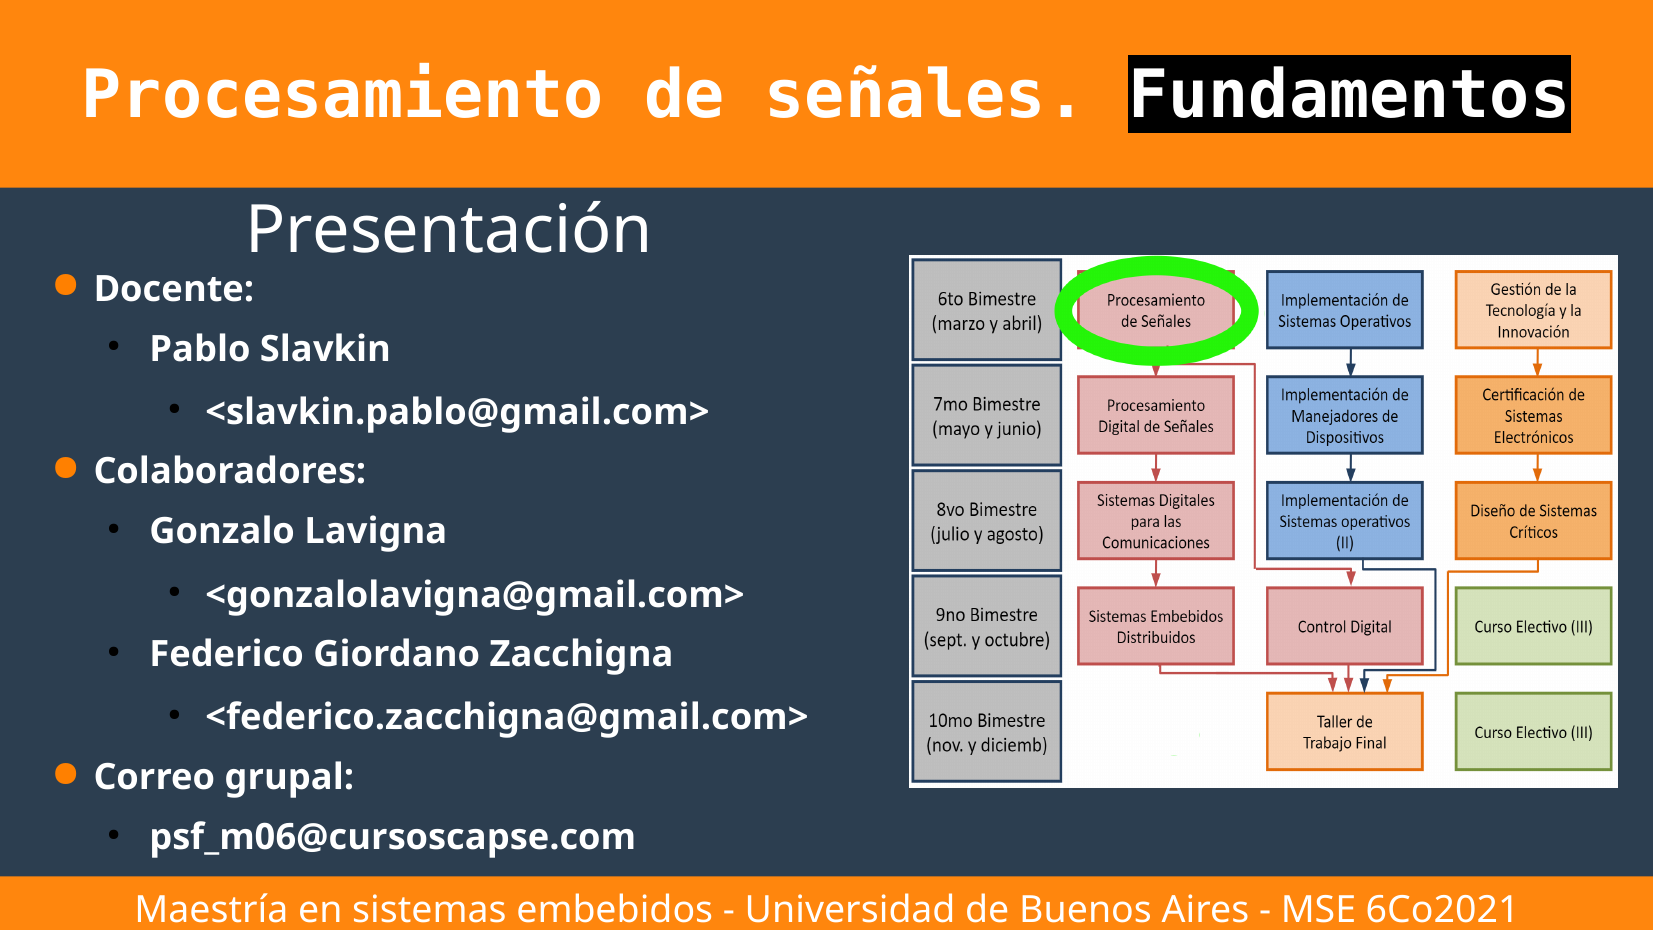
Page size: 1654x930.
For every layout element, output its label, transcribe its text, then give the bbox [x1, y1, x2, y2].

list Docente: Pablo Slavkin <slavkin.pablo@gmail.com> Colaboradores: Gonzalo Lavigna <gonzalolavigna@gmail.com> Federico Giordano Zacchigna <federico.zacchigna@gmail.com> Correo grupal: psf_m06@cursoscapse.com [37, 262, 901, 863]
text_box Presentación [56, 171, 844, 262]
title Procesamiento de señales. Fundamentos [58, 16, 1594, 135]
picture [909, 255, 1618, 788]
